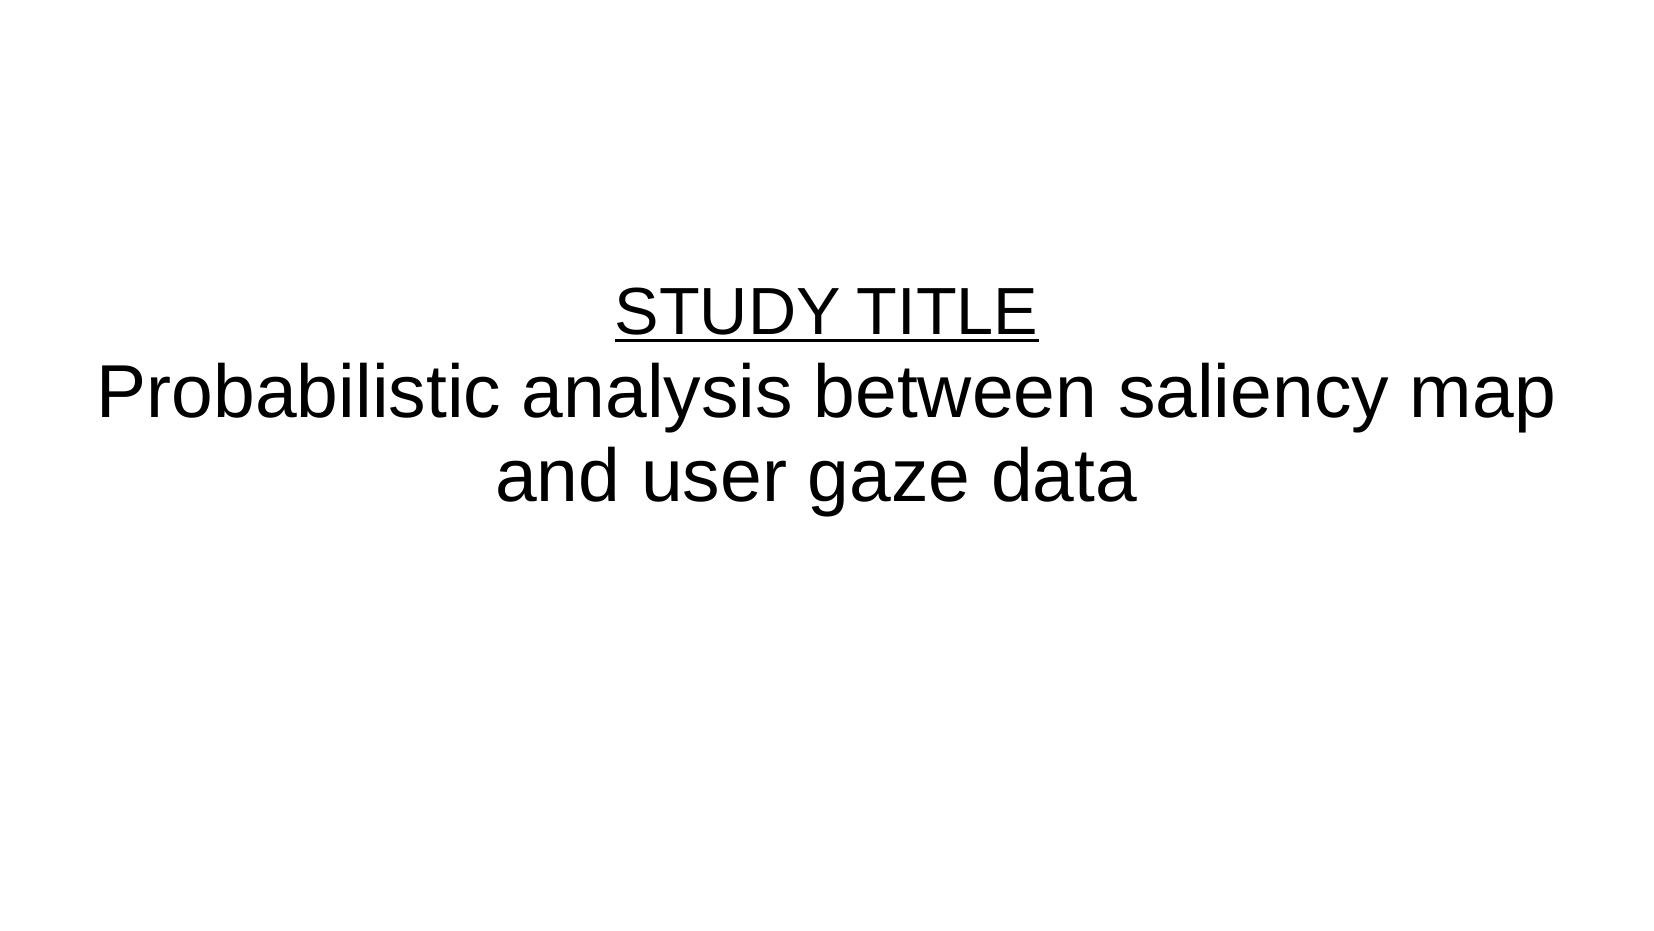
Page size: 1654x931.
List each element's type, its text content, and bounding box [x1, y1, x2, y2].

title STUDY TITLE Probabilistic analysis between saliency map and user gaze data [82, 106, 1571, 686]
